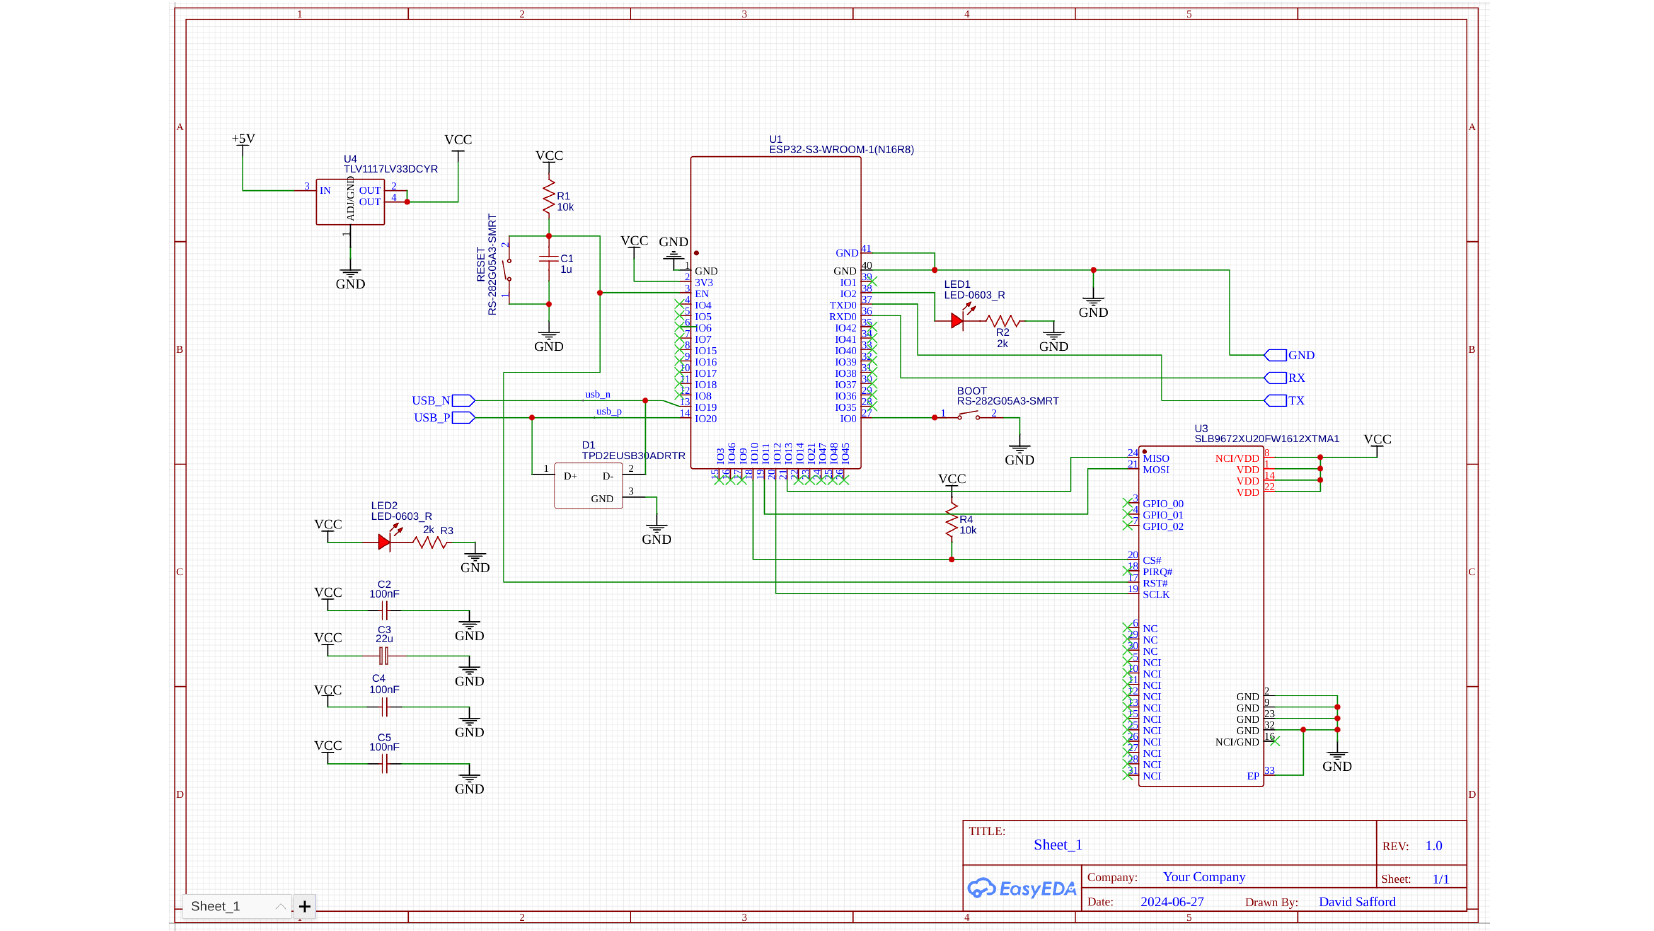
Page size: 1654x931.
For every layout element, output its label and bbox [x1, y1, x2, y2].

picture [169, 2, 1490, 931]
